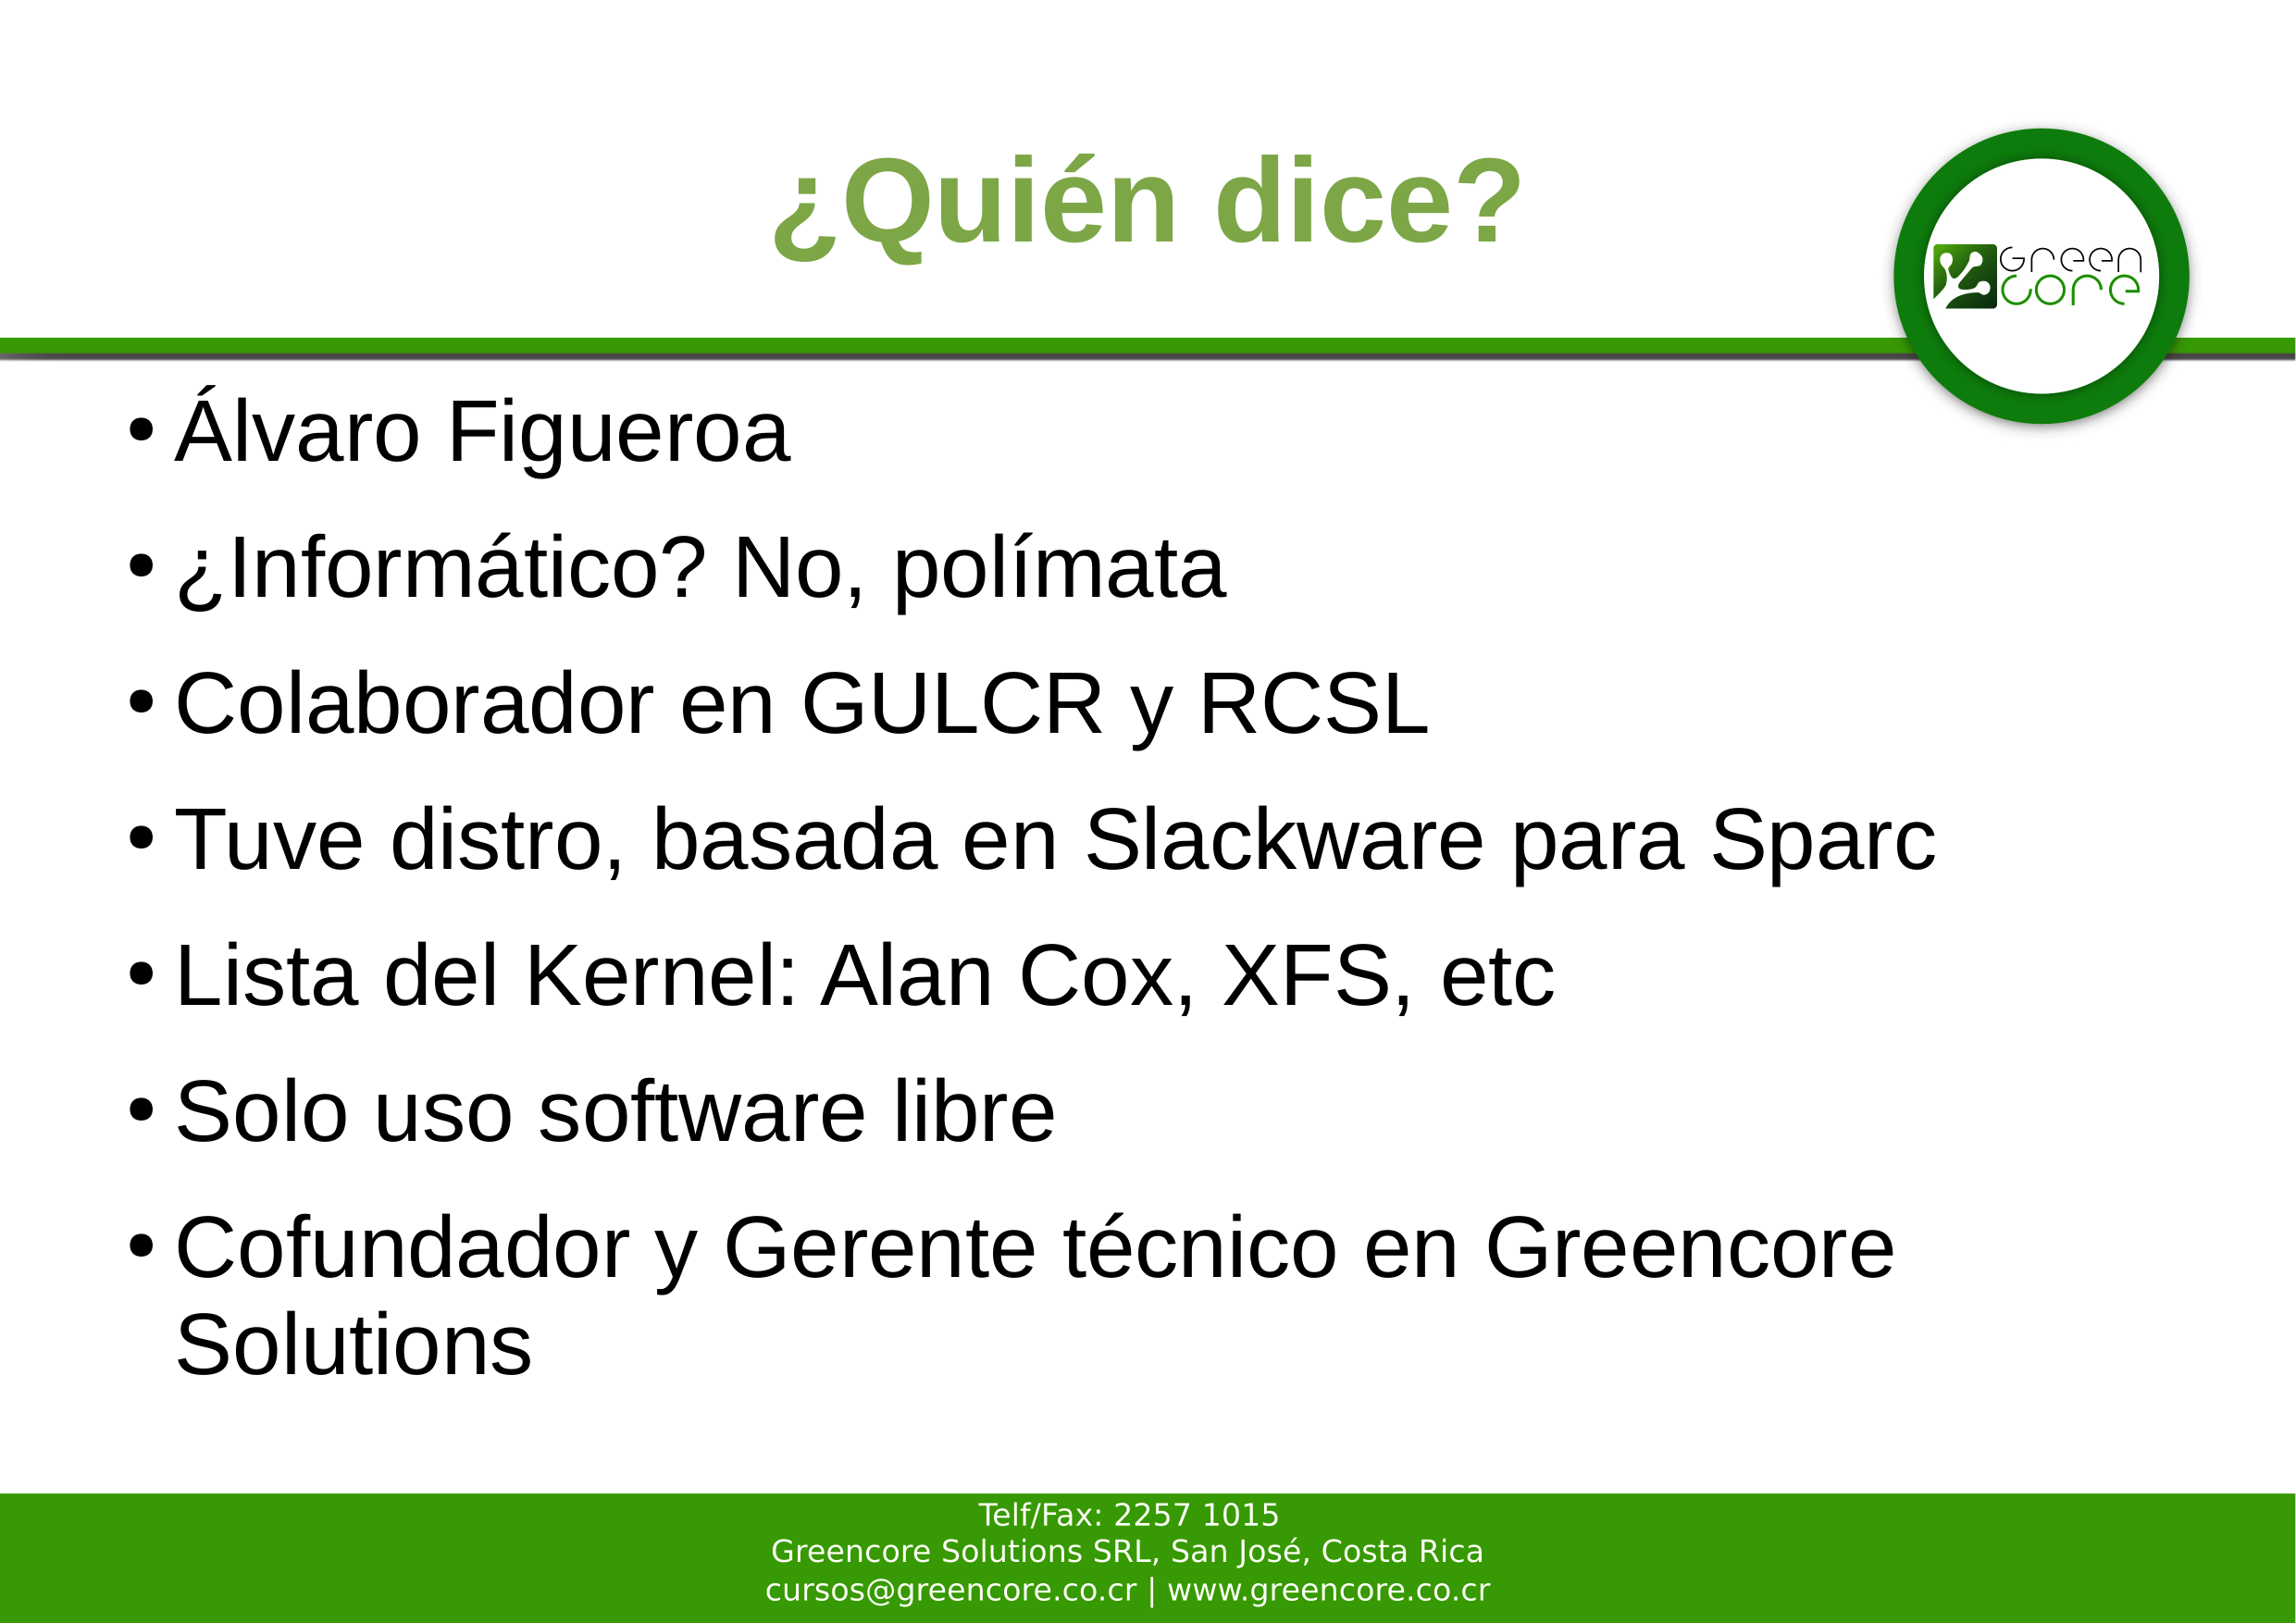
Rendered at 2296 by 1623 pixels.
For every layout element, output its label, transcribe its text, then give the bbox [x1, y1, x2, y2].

title ¿Quién dice? [115, 64, 2181, 336]
list Álvaro Figueroa ¿Informático? No, polímata Colaborador en GULCR y RCSL Tuve distro, basada en Slackware para Sparc Lista del Kernel: Alan Cox, XFS, etc Solo uso software libre Cofundador y Gerente técnico en Greencore Solutions [109, 382, 2176, 1492]
picture [0, 0, 2296, 1623]
